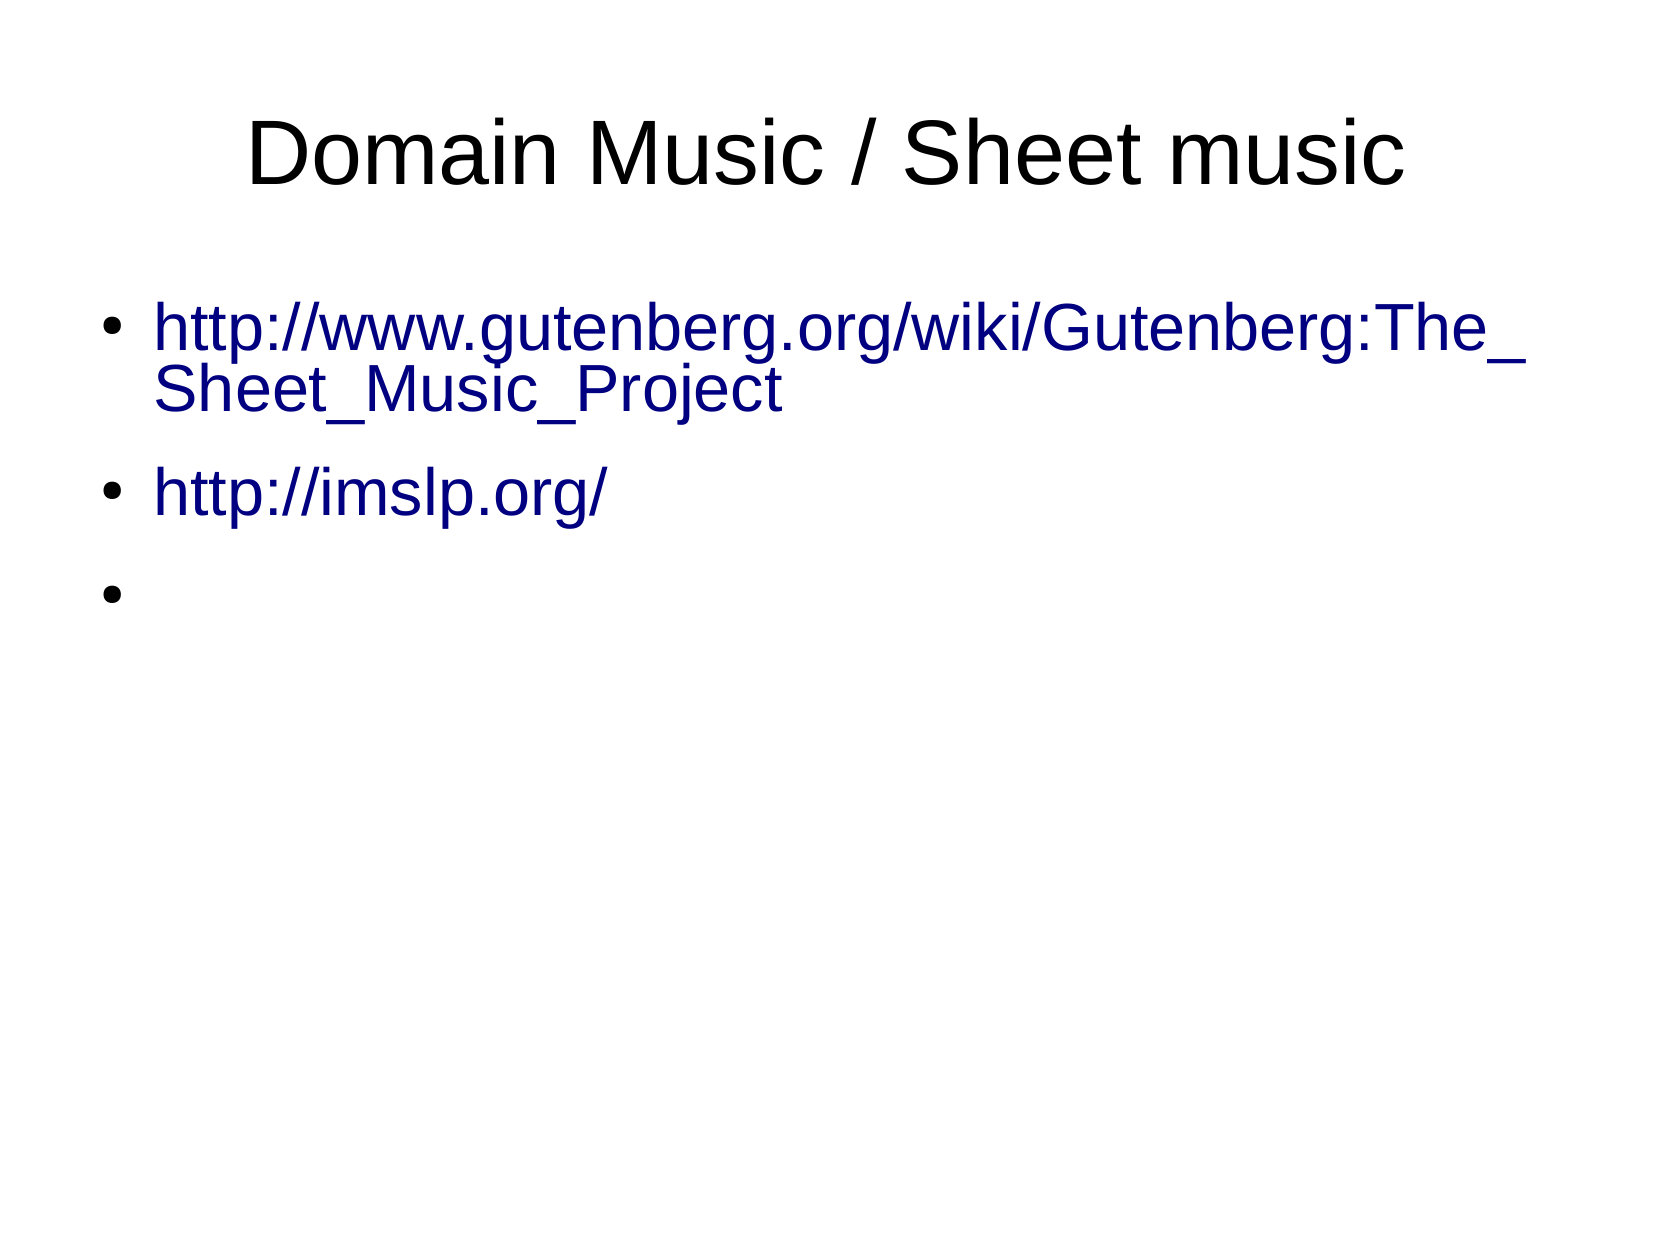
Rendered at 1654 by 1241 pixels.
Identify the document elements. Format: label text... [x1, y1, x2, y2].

title Domain Music / Sheet music [82, 49, 1571, 257]
list http://www.gutenberg.org/wiki/Gutenberg:The_Sheet_Music_Project http://imslp.org/ [82, 290, 1571, 1010]
